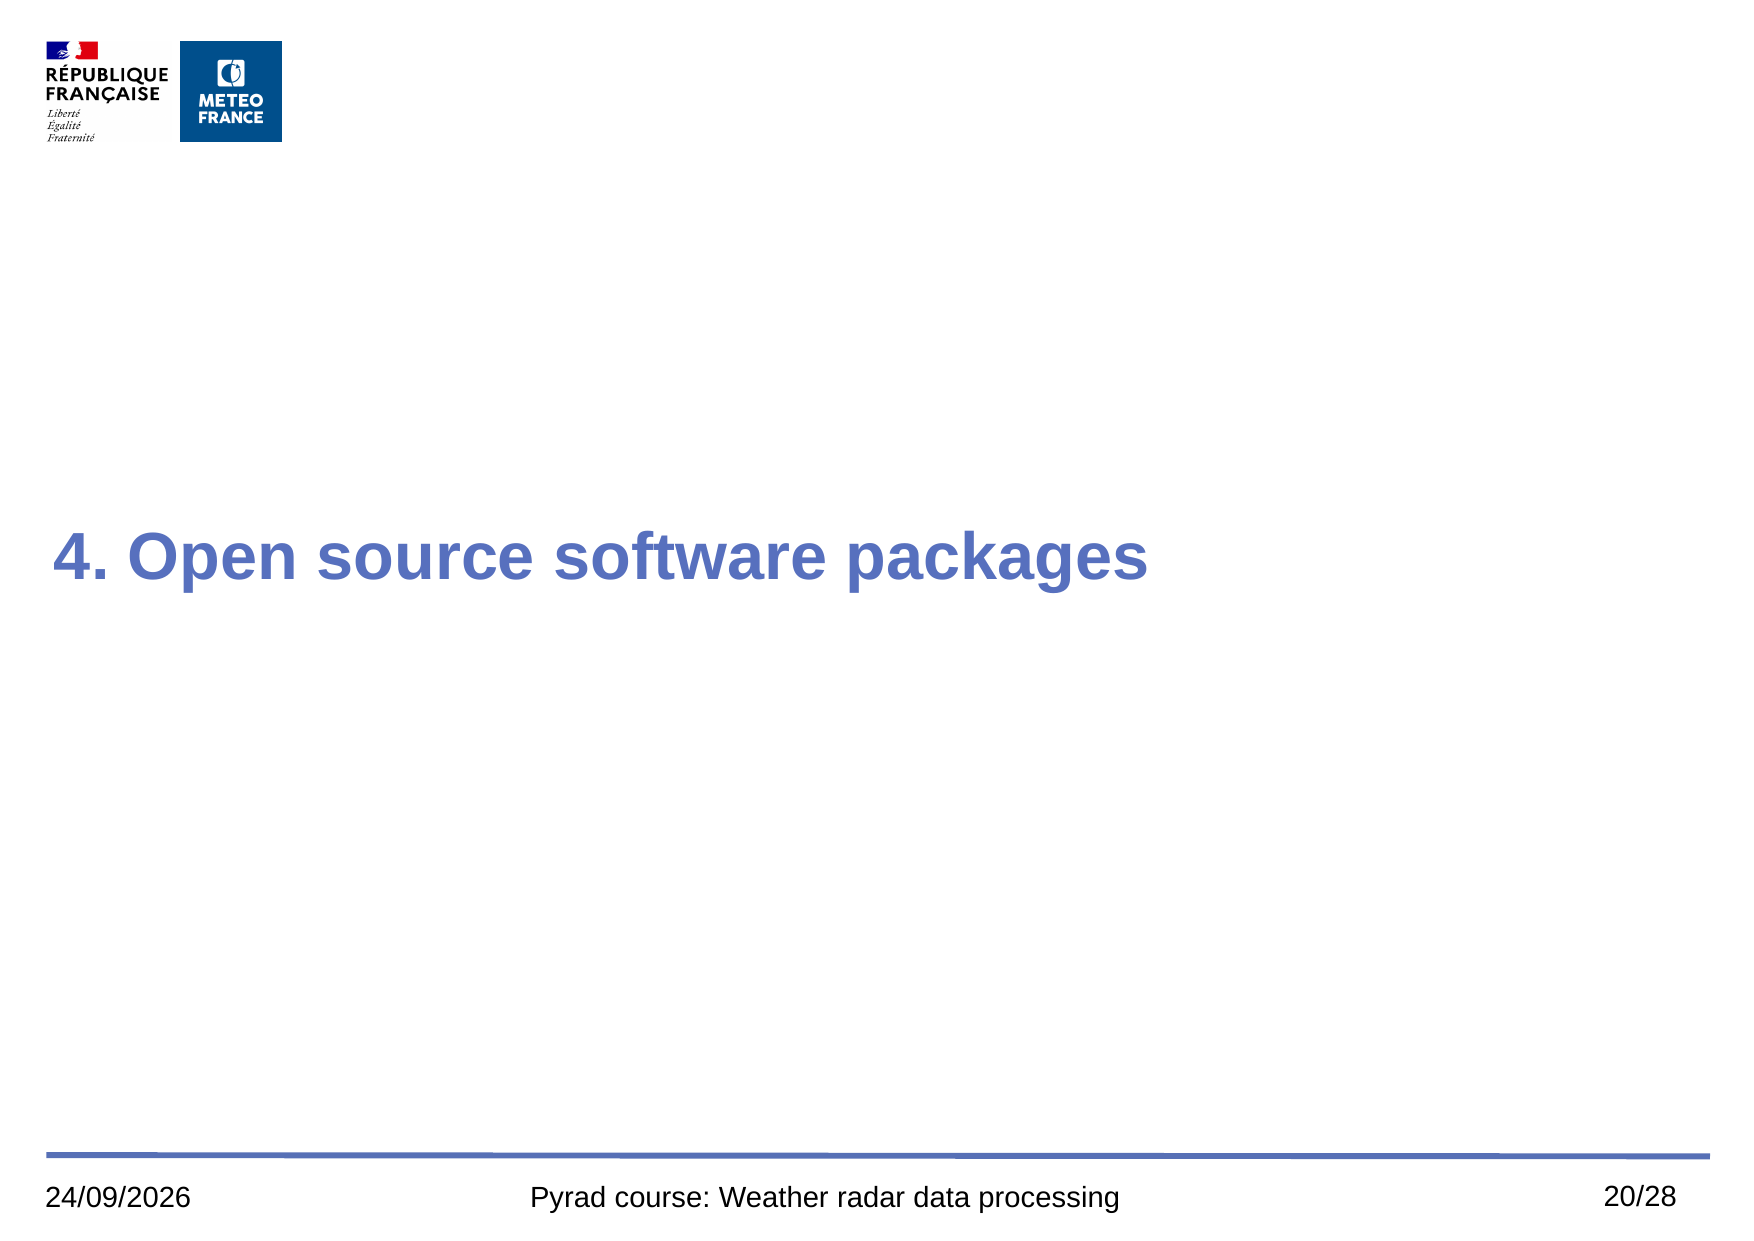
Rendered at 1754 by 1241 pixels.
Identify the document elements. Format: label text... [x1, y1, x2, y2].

picture [46, 41, 172, 142]
picture [180, 41, 282, 142]
subtitle 4. Open source software packages [53, 321, 1440, 791]
